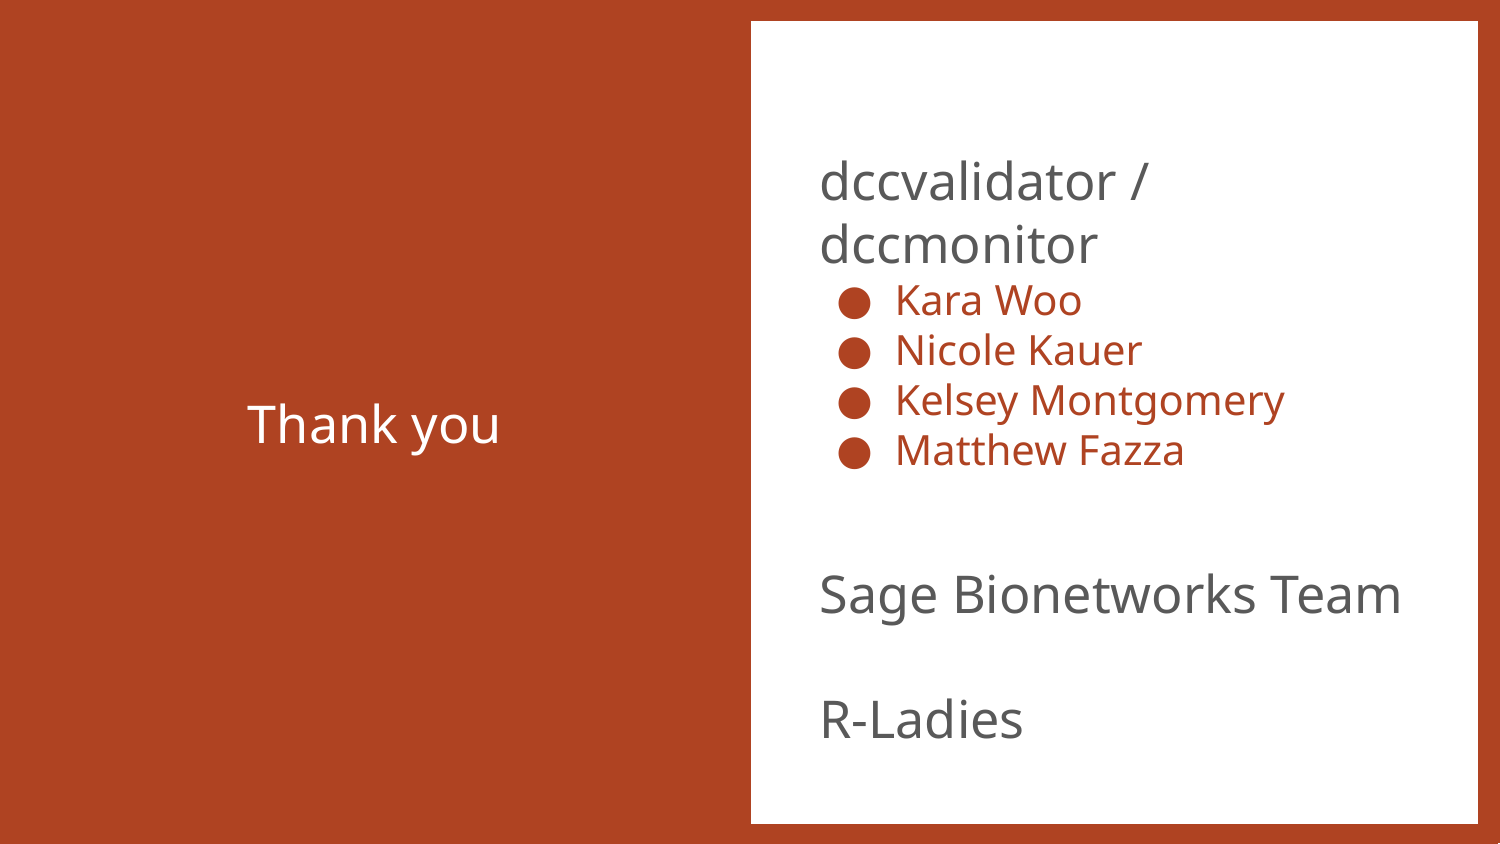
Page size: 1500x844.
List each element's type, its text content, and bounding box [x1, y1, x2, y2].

text_box dccvalidator / dccmonitor Kara Woo Nicole Kauer Kelsey Montgomery Matthew Fazza Sage Bionetworks Team R-Ladies [804, 133, 1424, 764]
text_box [0, 0, 1500, 844]
text_box Thank you [19, 21, 750, 825]
